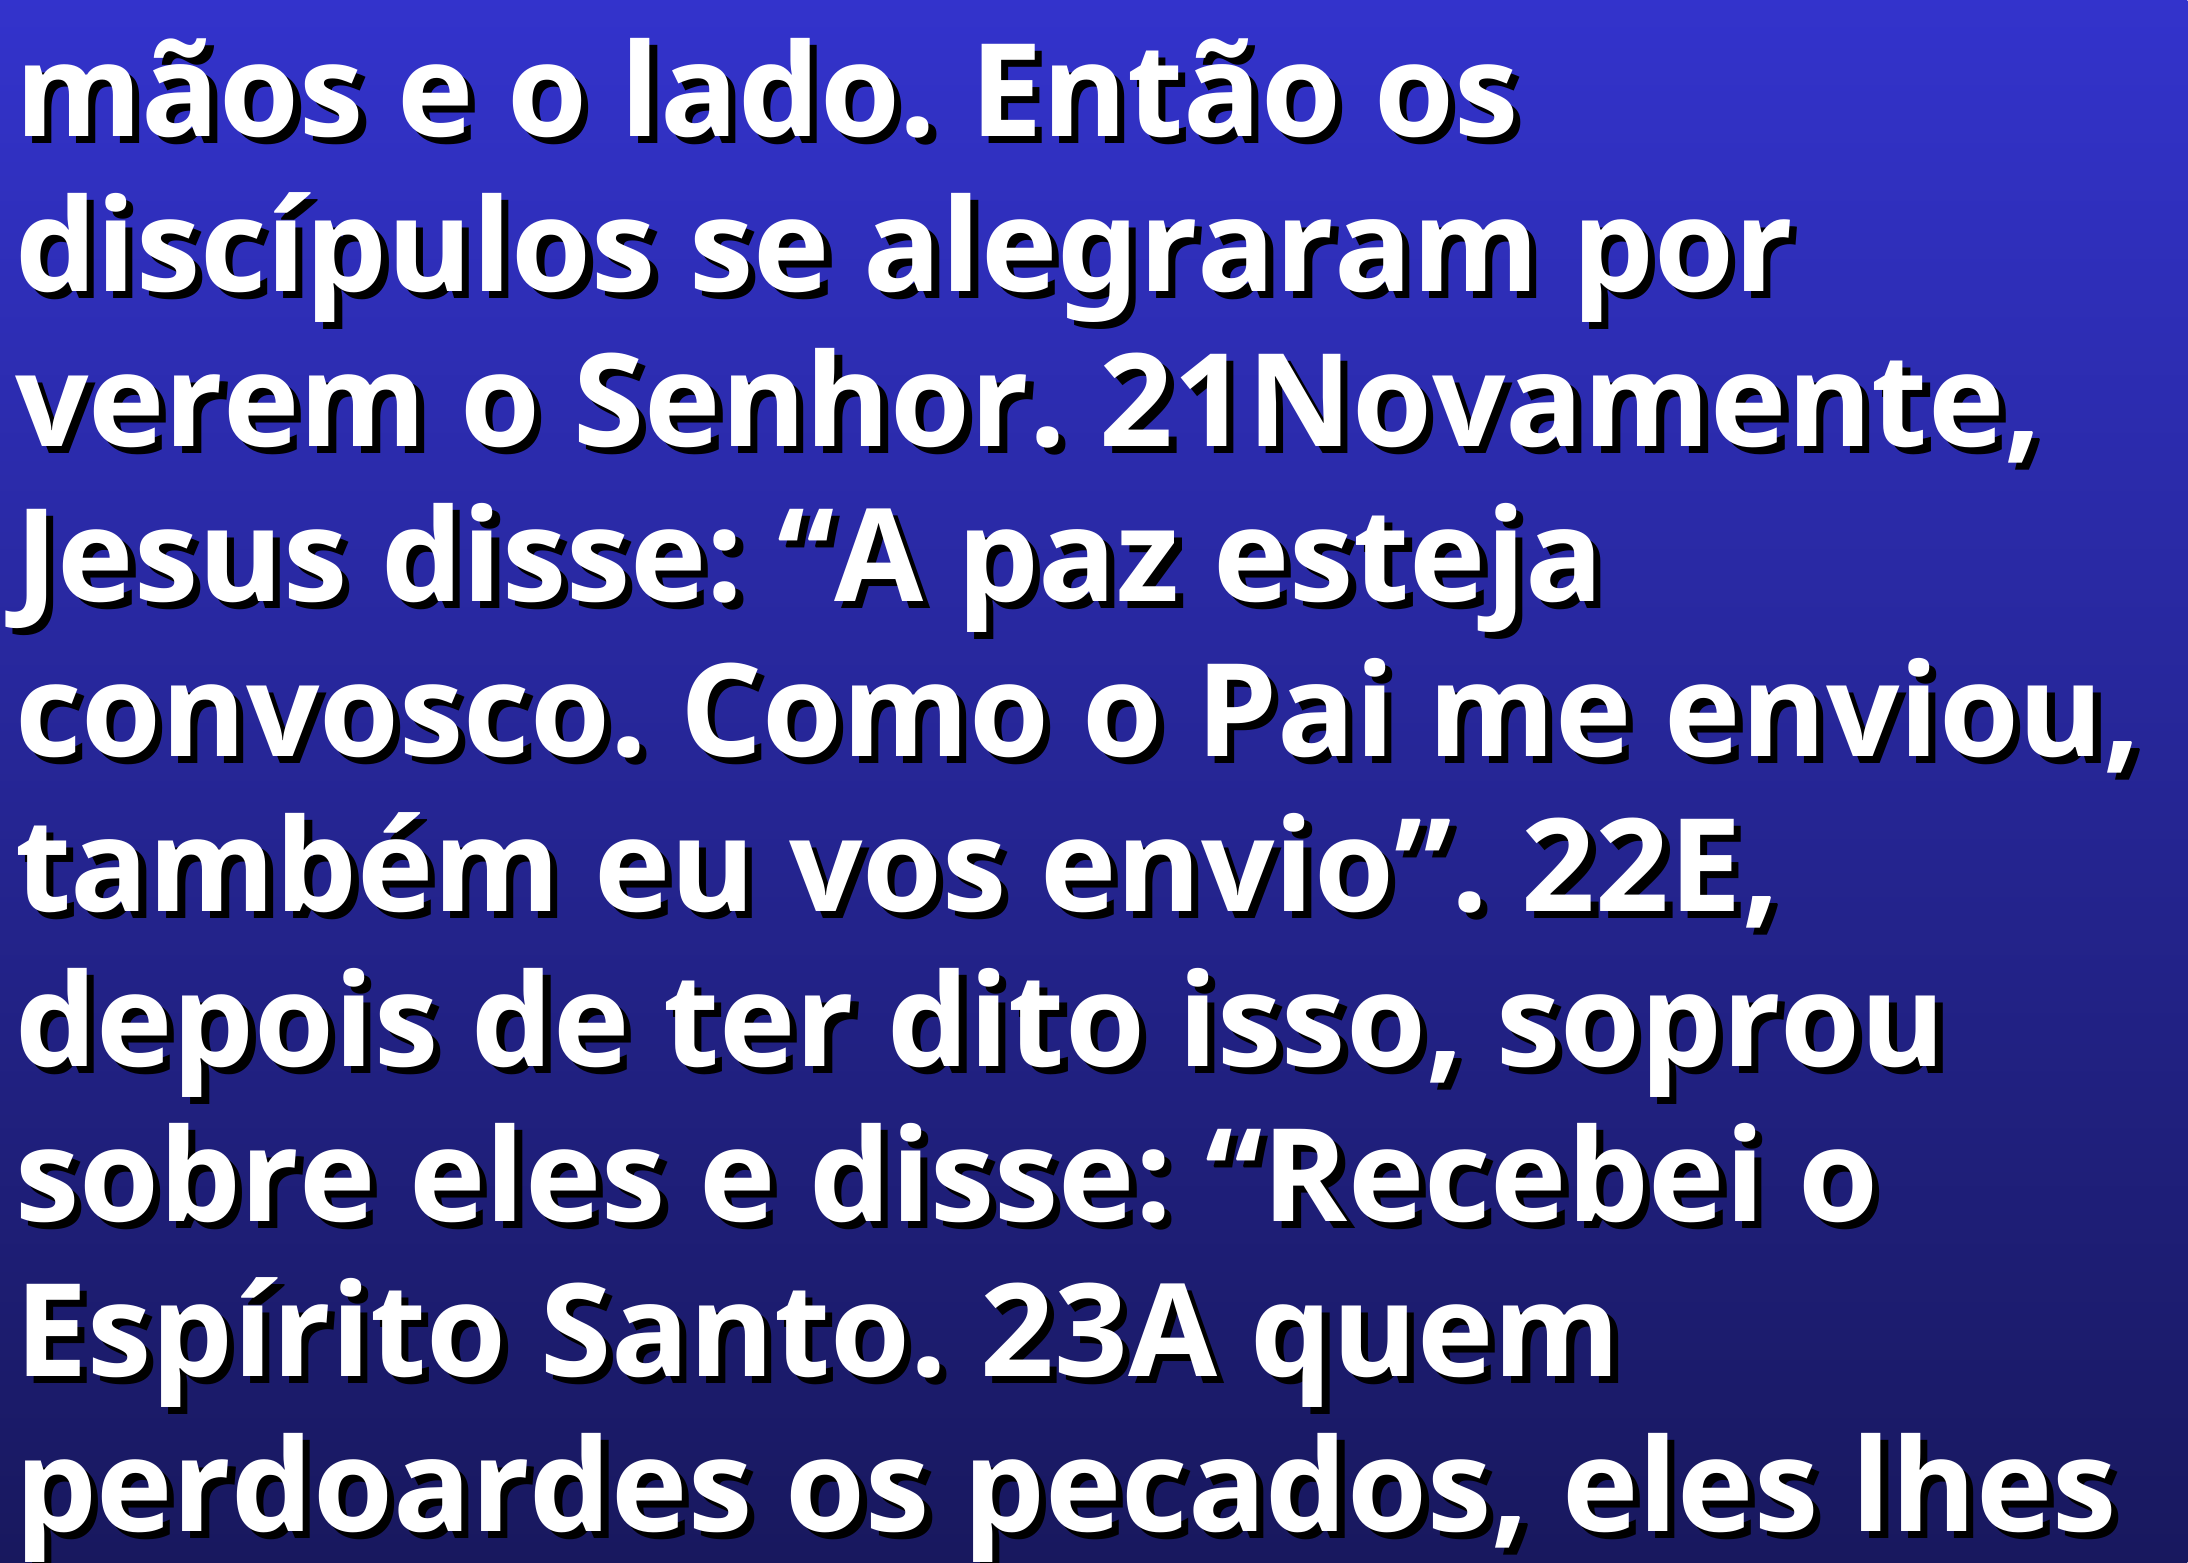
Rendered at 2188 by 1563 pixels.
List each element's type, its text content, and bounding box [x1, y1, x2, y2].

text_box mãos e o lado. Então os discípulos se alegraram por verem o Senhor. 21Novamente, Jesus disse: “A paz esteja convosco. Como o Pai me enviou, também eu vos envio”. 22E, depois de ter dito isso, soprou sobre eles e disse: “Recebei o Espírito Santo. 23A quem perdoardes os pecados, eles lhes serão perdoados; a quem não os perdoardes, eles lhes serão retidos”. [0, 0, 2188, 1563]
